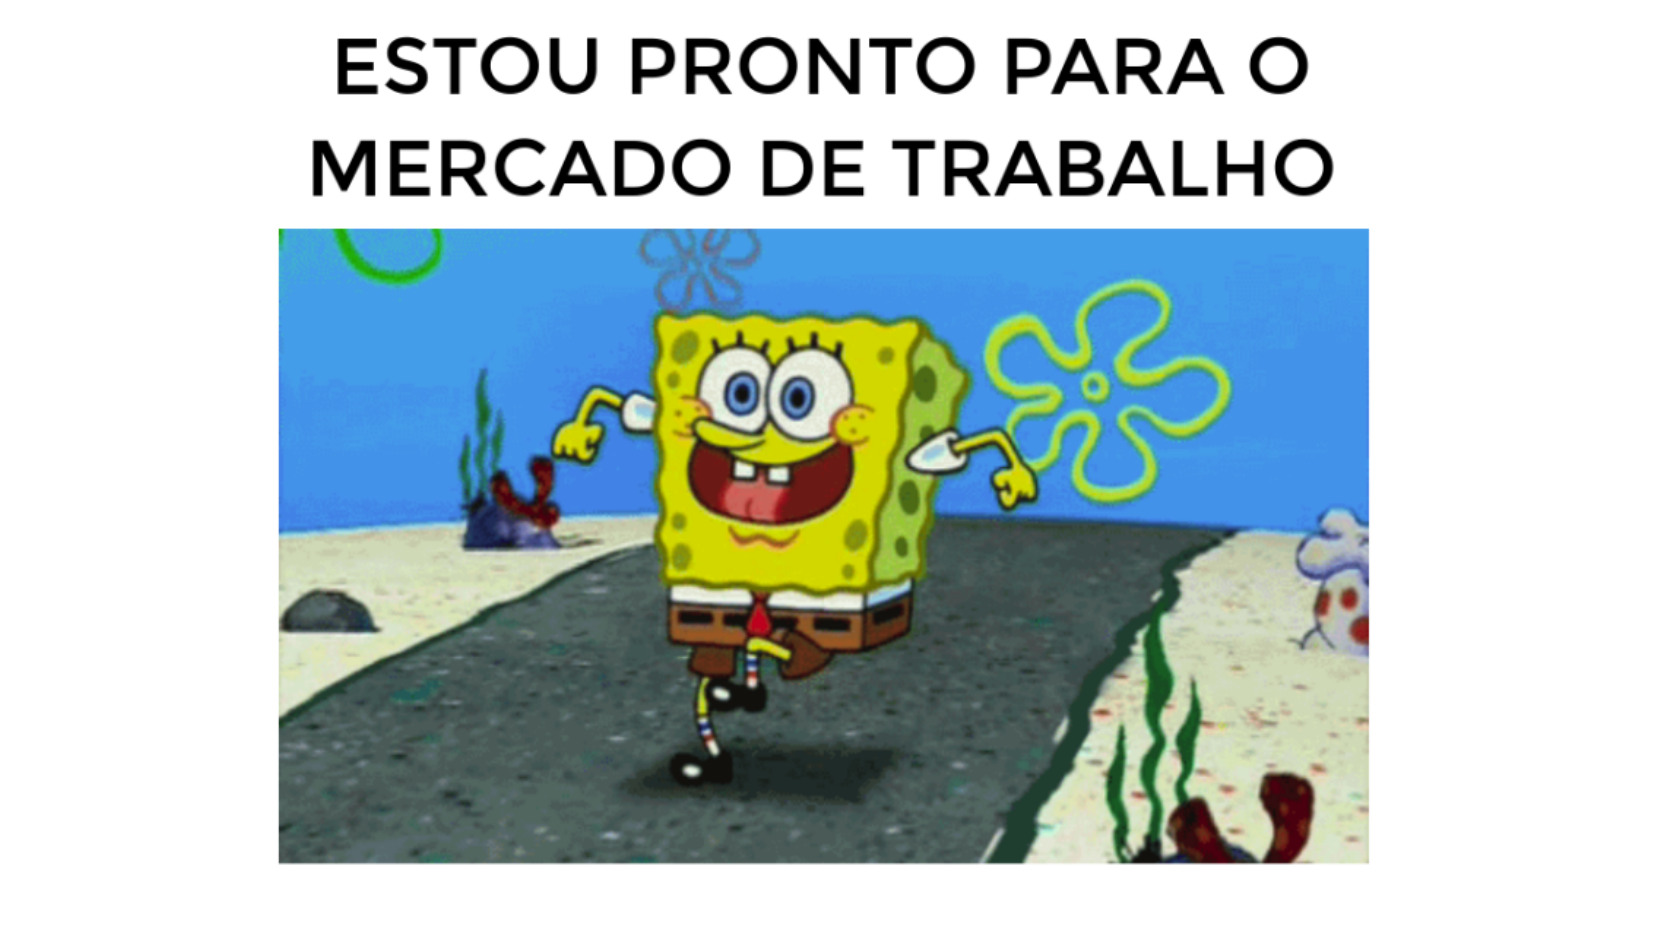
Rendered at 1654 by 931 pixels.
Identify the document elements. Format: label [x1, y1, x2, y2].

picture [225, 0, 1432, 930]
